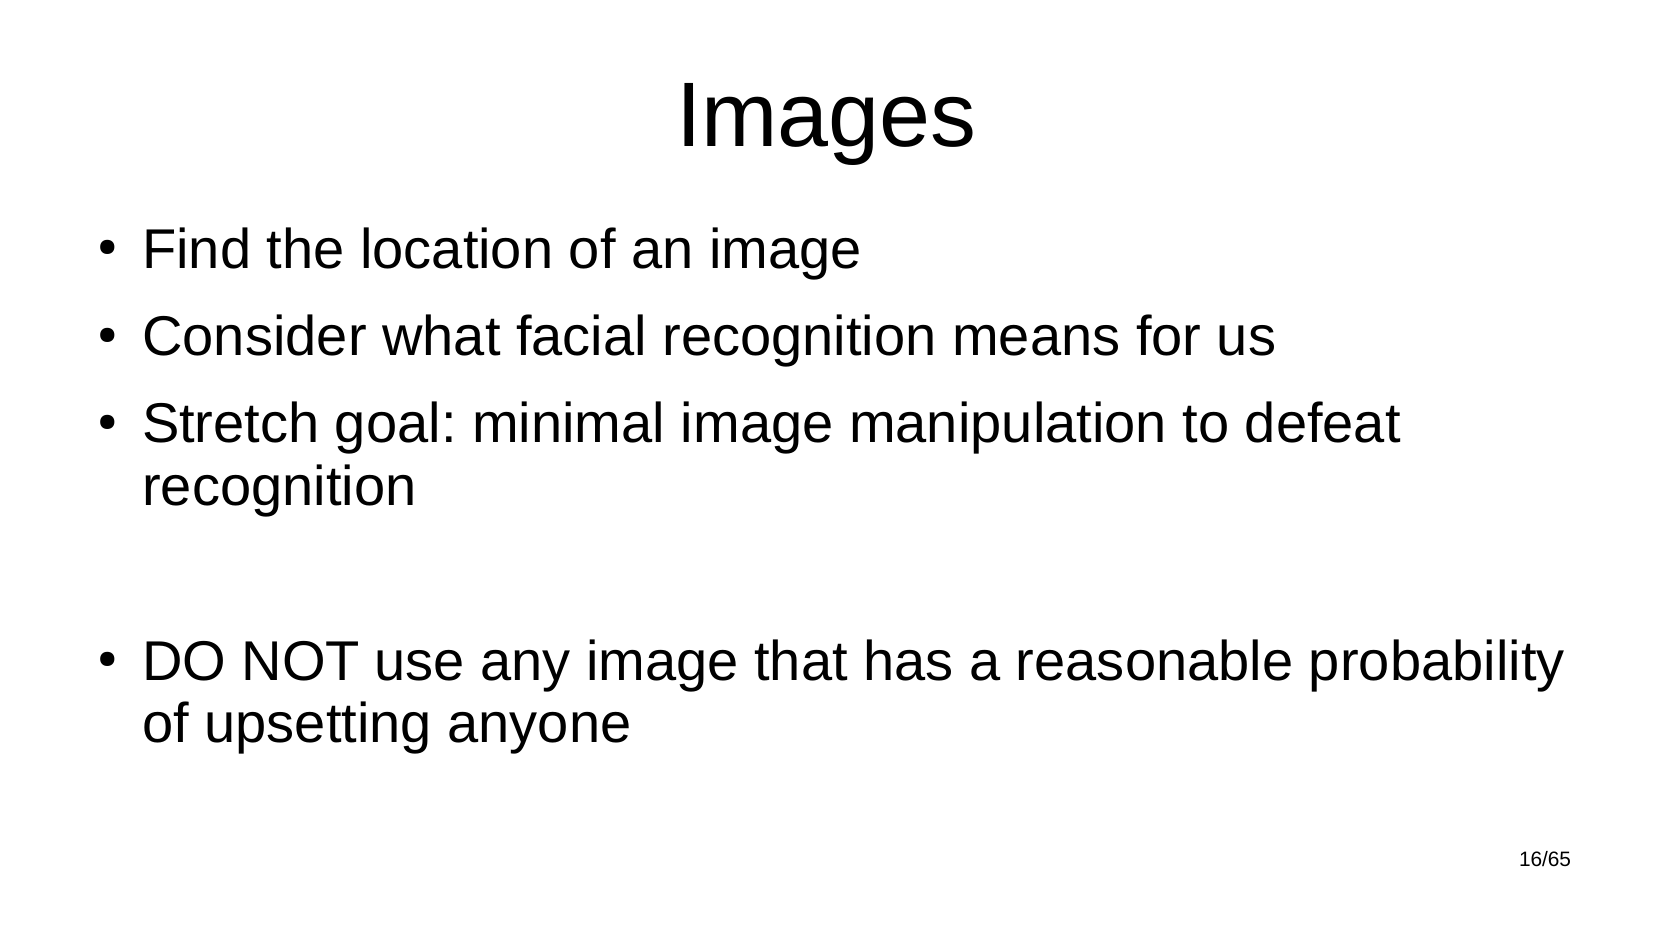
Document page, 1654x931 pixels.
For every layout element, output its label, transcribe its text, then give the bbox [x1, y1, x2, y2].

list Find the location of an image Consider what facial recognition means for us Stretch goal: minimal image manipulation to defeat recognition DO NOT use any image that has a reasonable probability of upsetting anyone [82, 217, 1571, 758]
title Images [82, 37, 1571, 193]
